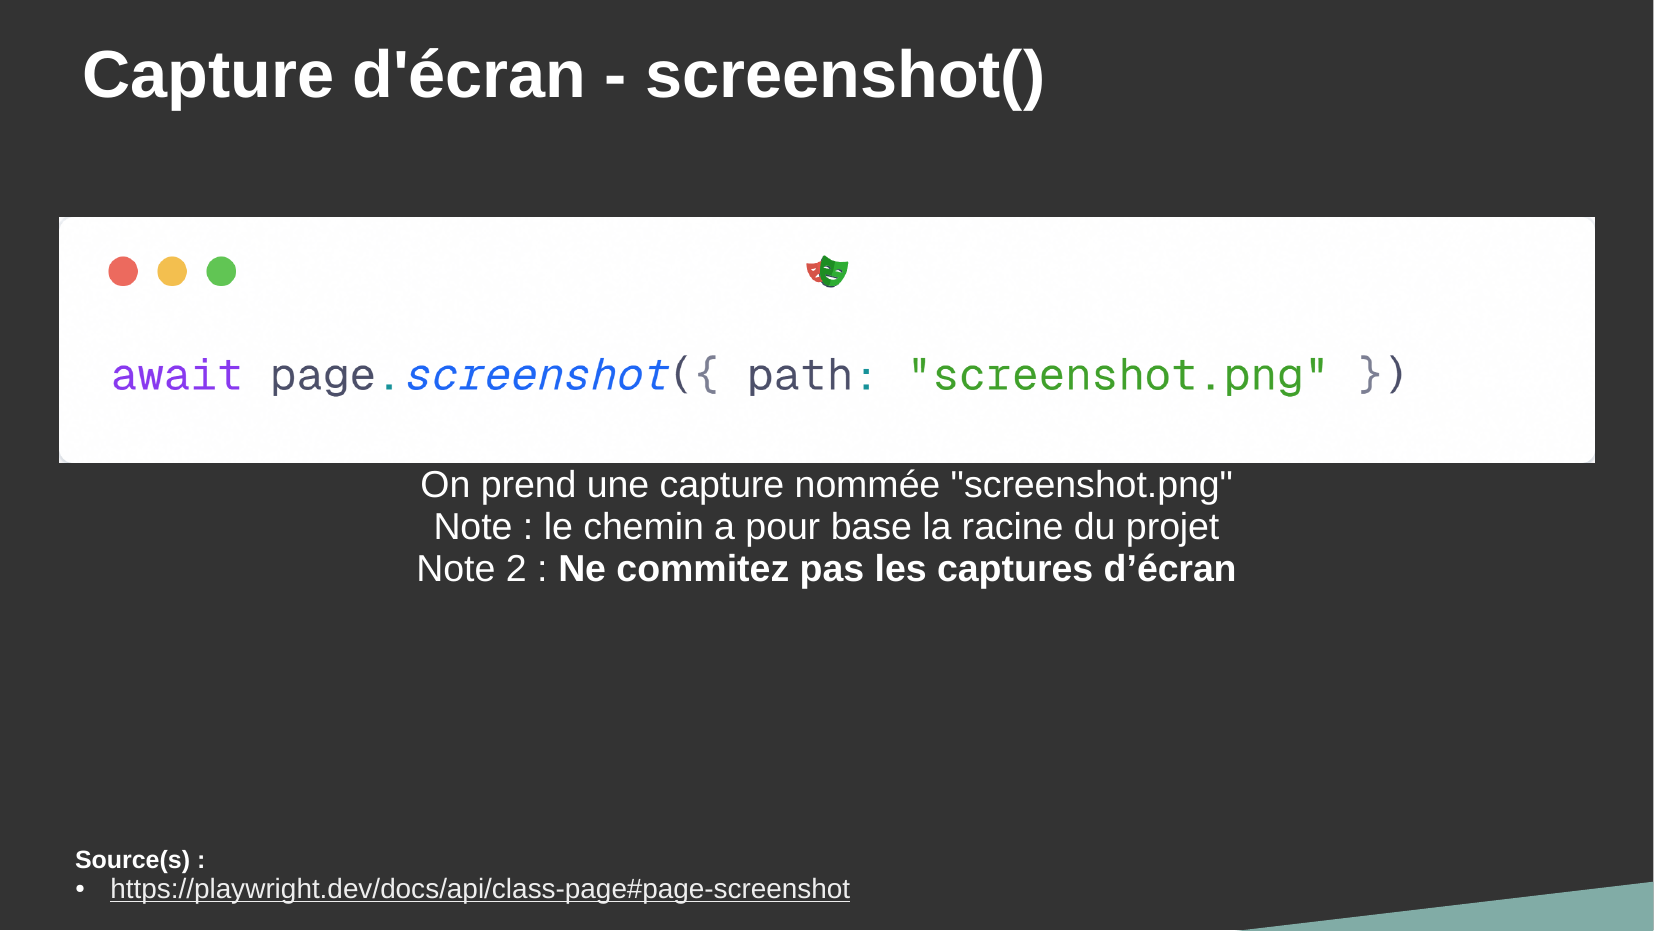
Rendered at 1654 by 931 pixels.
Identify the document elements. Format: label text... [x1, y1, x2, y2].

text_box On prend une capture nommée "screenshot.png" Note : le chemin a pour base la racine du projet Note 2 : Ne commitez pas les captures d’écran [141, 464, 1512, 598]
text_box [1235, 881, 1654, 931]
text_box Source(s) : https://playwright.dev/docs/api/class-page#page-screenshot [60, 744, 1546, 913]
picture [59, 217, 1595, 464]
title Capture d'écran - screenshot() [82, 37, 1571, 112]
